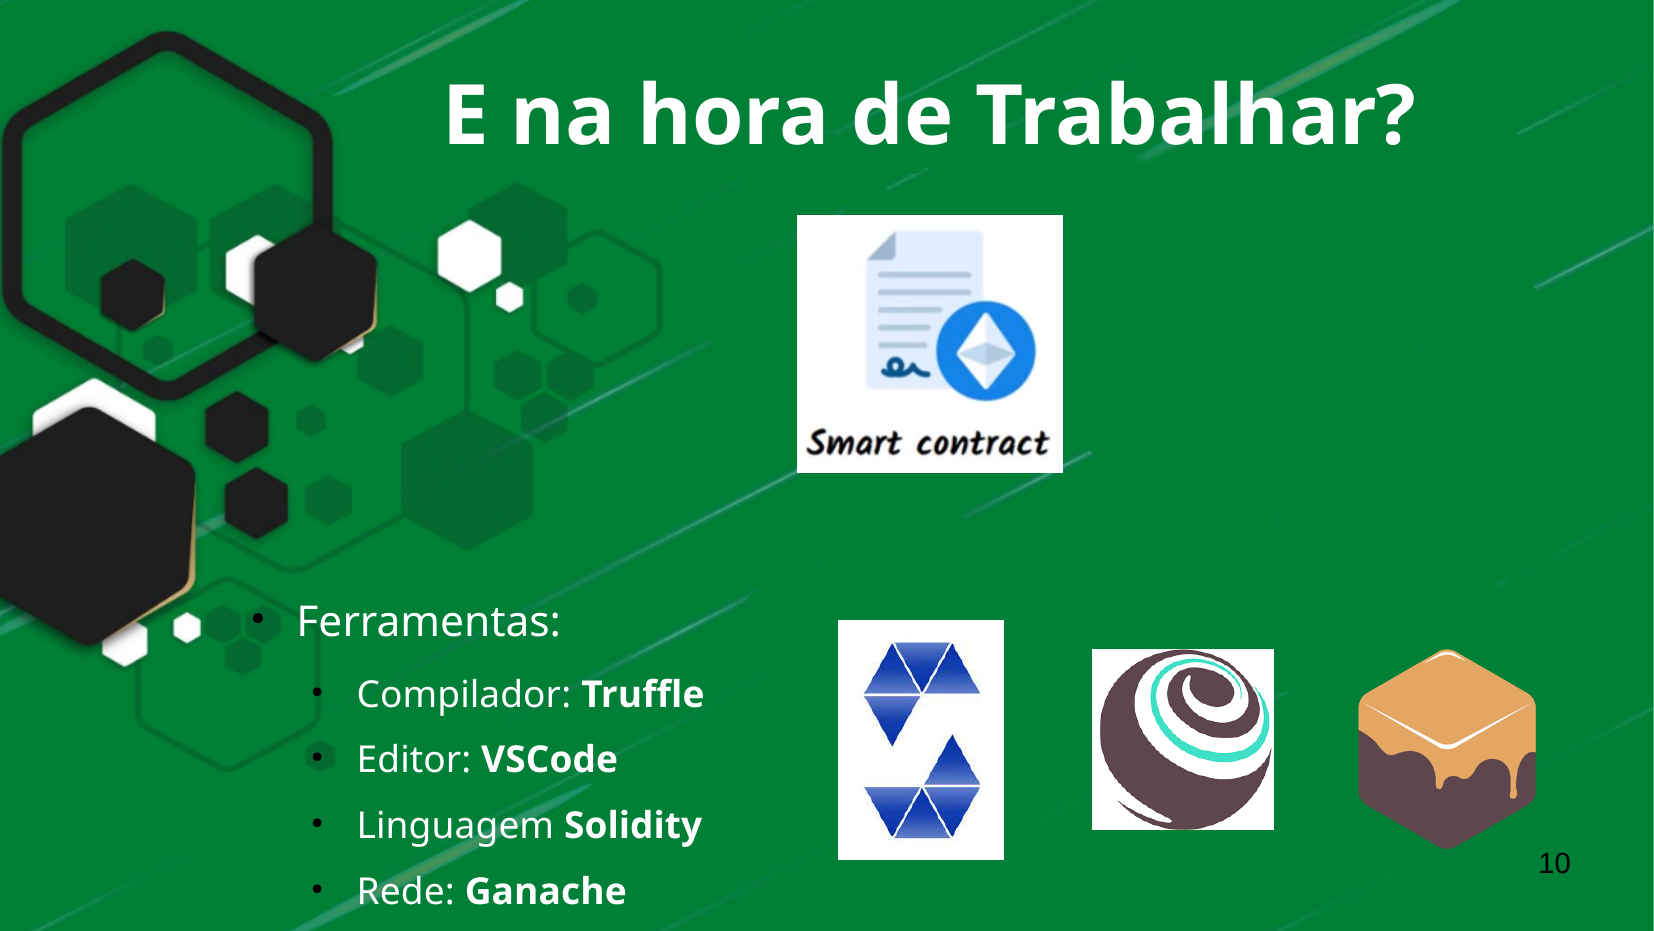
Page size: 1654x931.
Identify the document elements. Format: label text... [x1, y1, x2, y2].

list Ferramentas: Compilador: Truffle Editor: VSCode Linguagem Solidity Rede: Ganache [236, 590, 857, 916]
title E na hora de Trabalhar? [265, 35, 1595, 189]
picture [0, 0, 1654, 931]
